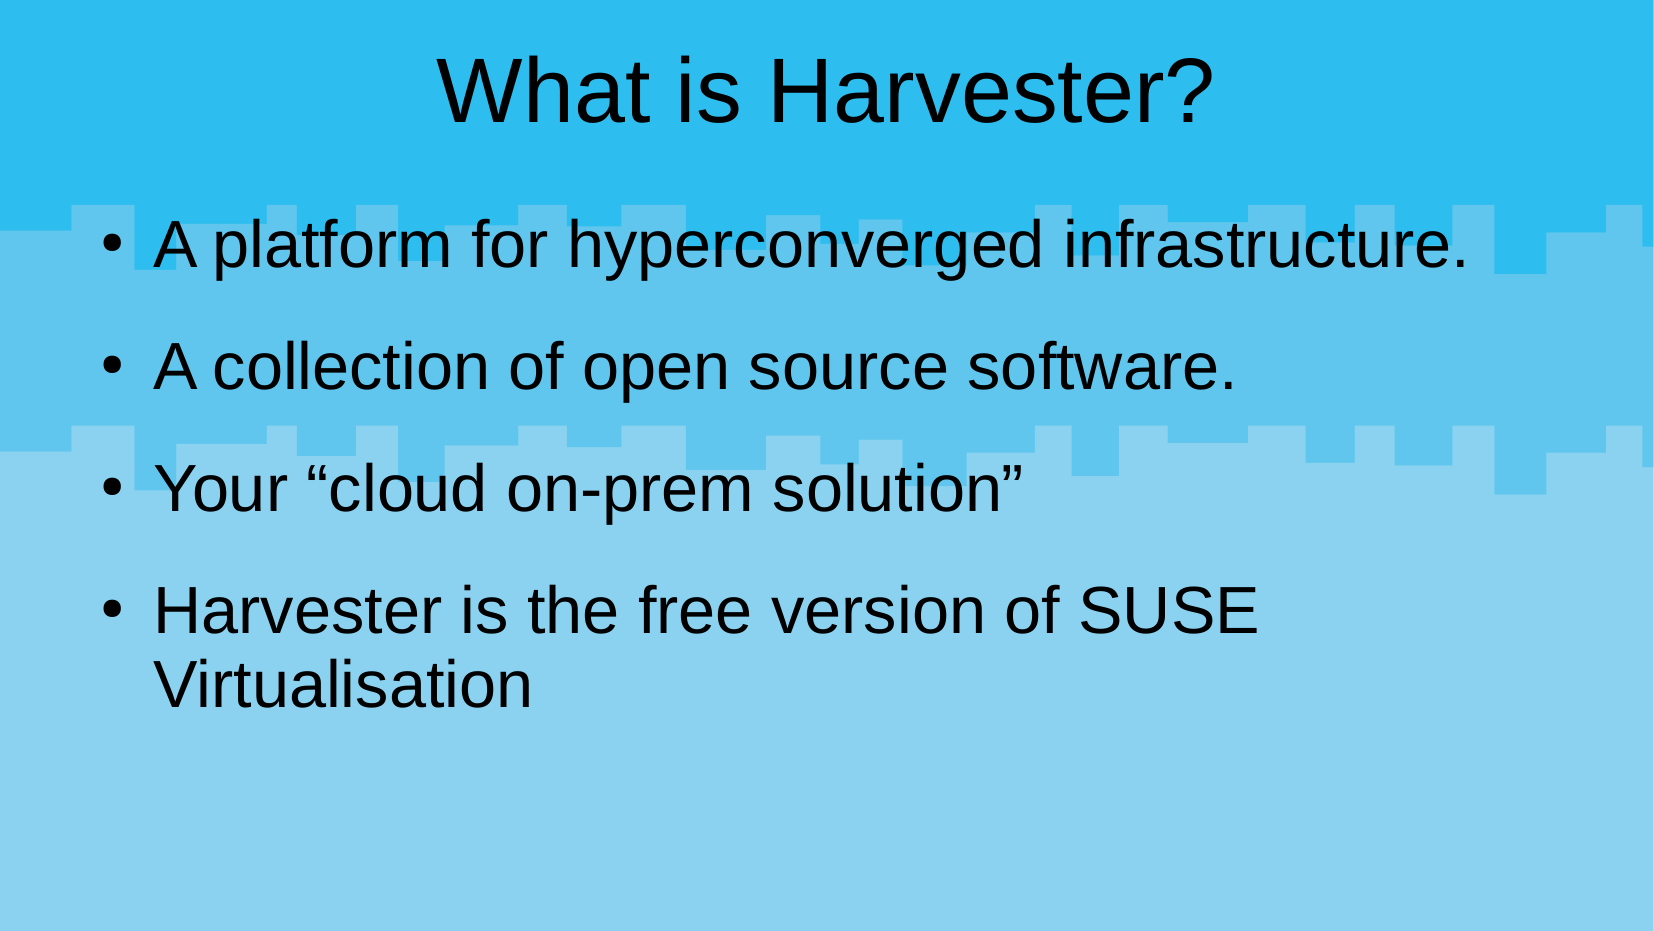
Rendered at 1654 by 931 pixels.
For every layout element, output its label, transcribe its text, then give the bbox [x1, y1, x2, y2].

list A platform for hyperconverged infrastructure. A collection of open source software. Your “cloud on-prem solution” Harvester is the free version of SUSE Virtualisation [82, 206, 1571, 916]
picture [0, 0, 1654, 931]
title What is Harvester? [82, 13, 1571, 169]
